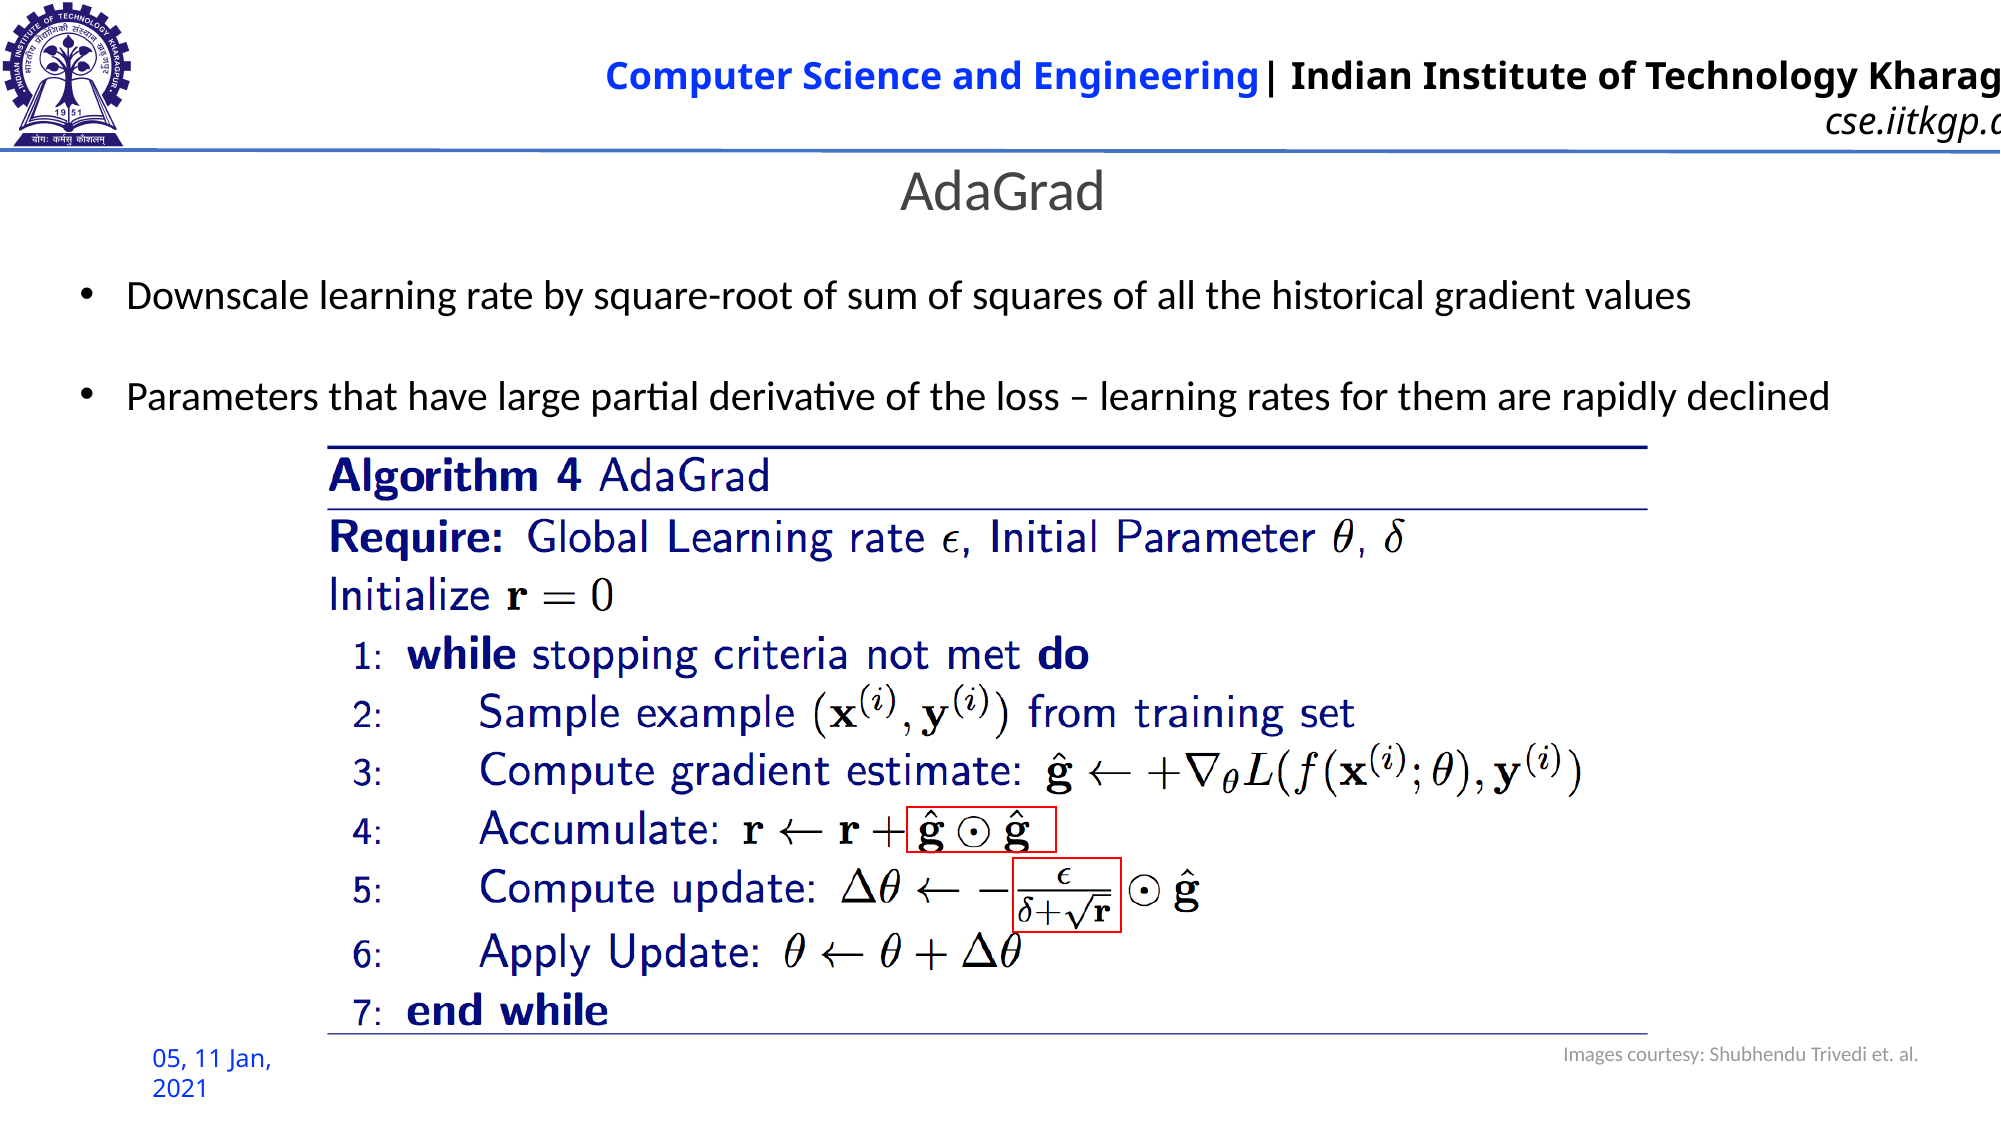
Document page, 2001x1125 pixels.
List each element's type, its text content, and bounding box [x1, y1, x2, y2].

picture [2, 2, 131, 147]
picture [305, 427, 1659, 1052]
text_box Images courtesy: Shubhendu Trivedi et. al. [1548, 1025, 1997, 1070]
text_box AdaGrad [305, 136, 1702, 232]
slide_number 05, 11 Jan, 2021 [137, 1042, 331, 1103]
text_box Downscale learning rate by square-root of sum of squares of all the historical gradient values Parameters that have large partial derivative of the loss – learning rates for them are rapidly declined [64, 260, 1936, 426]
